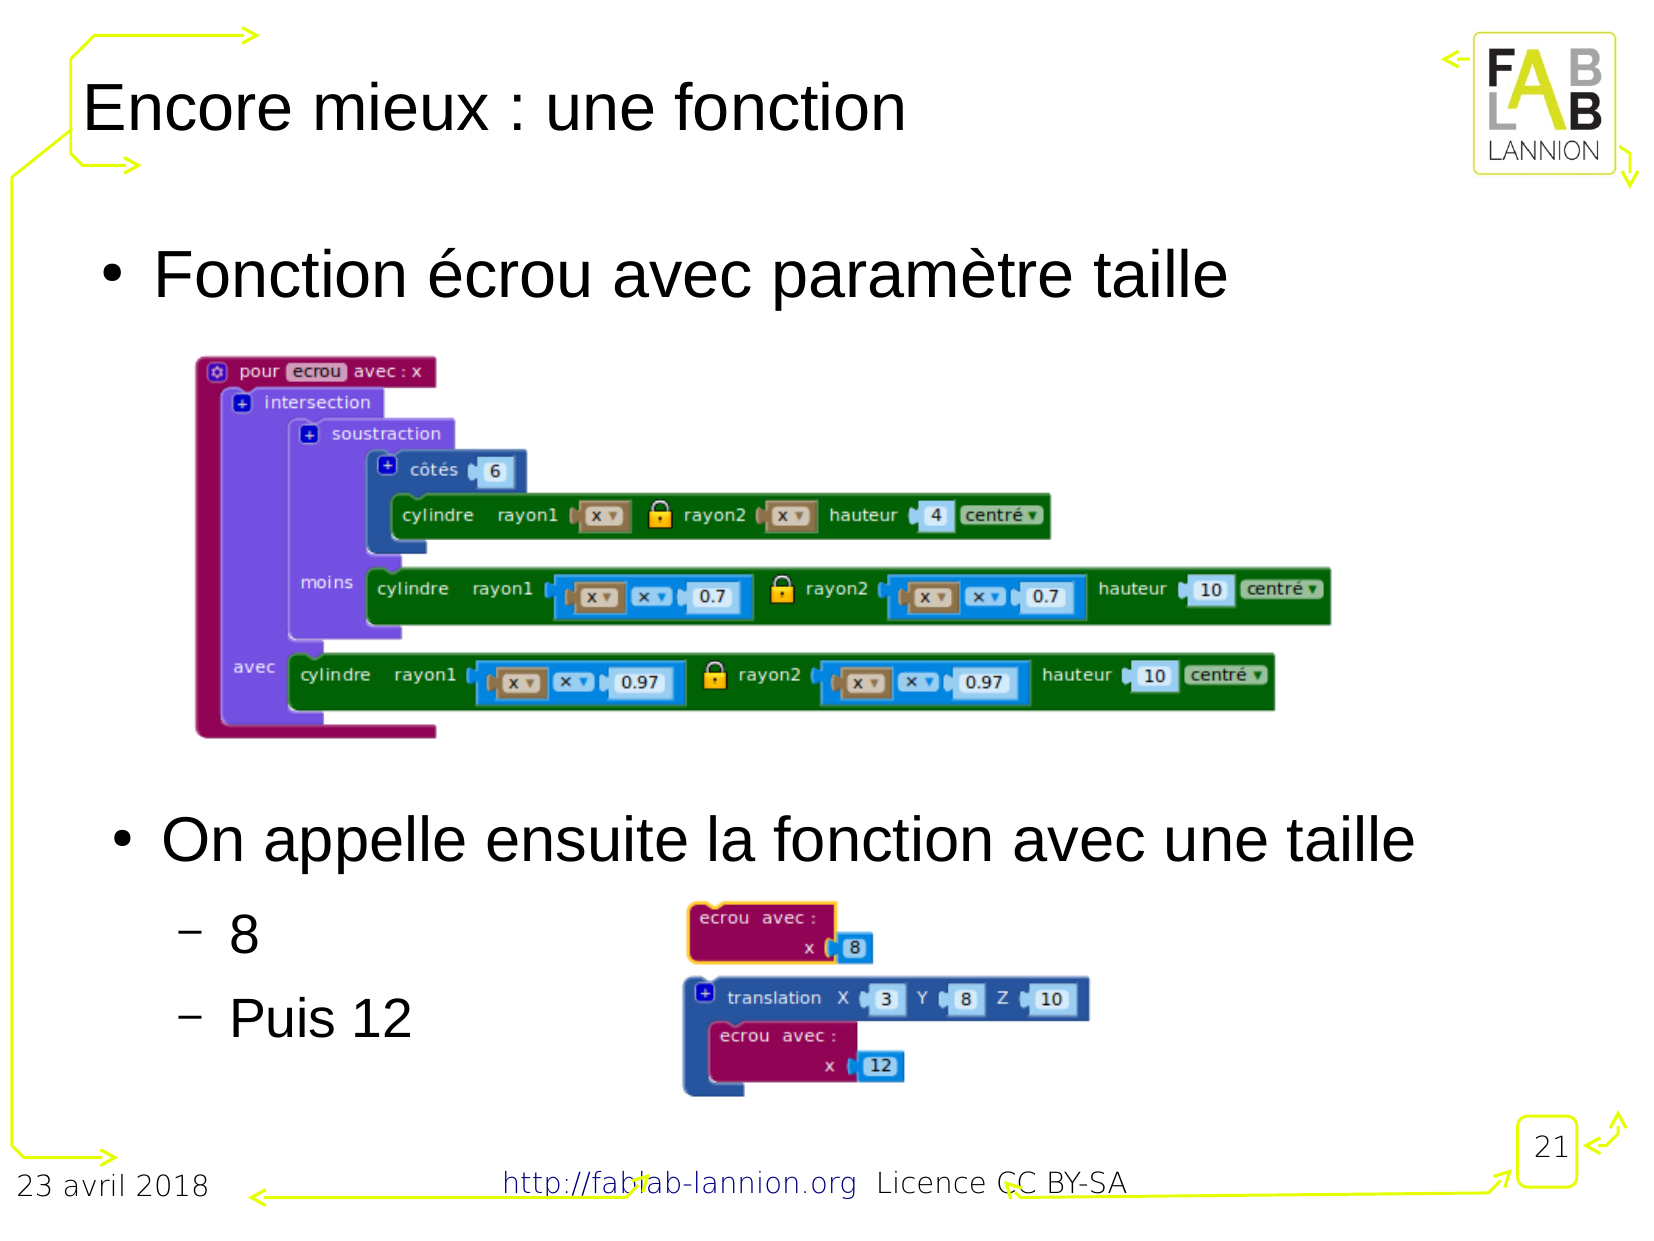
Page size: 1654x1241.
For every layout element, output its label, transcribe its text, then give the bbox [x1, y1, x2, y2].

picture [1470, 29, 1619, 178]
picture [188, 346, 1349, 756]
picture [673, 883, 1119, 1111]
title Encore mieux : une fonction [82, 49, 1441, 166]
list Fonction écrou avec paramètre taille [82, 237, 1571, 367]
list On appelle ensuite la fonction avec une taille 8 Puis 12 [94, 804, 1583, 1052]
